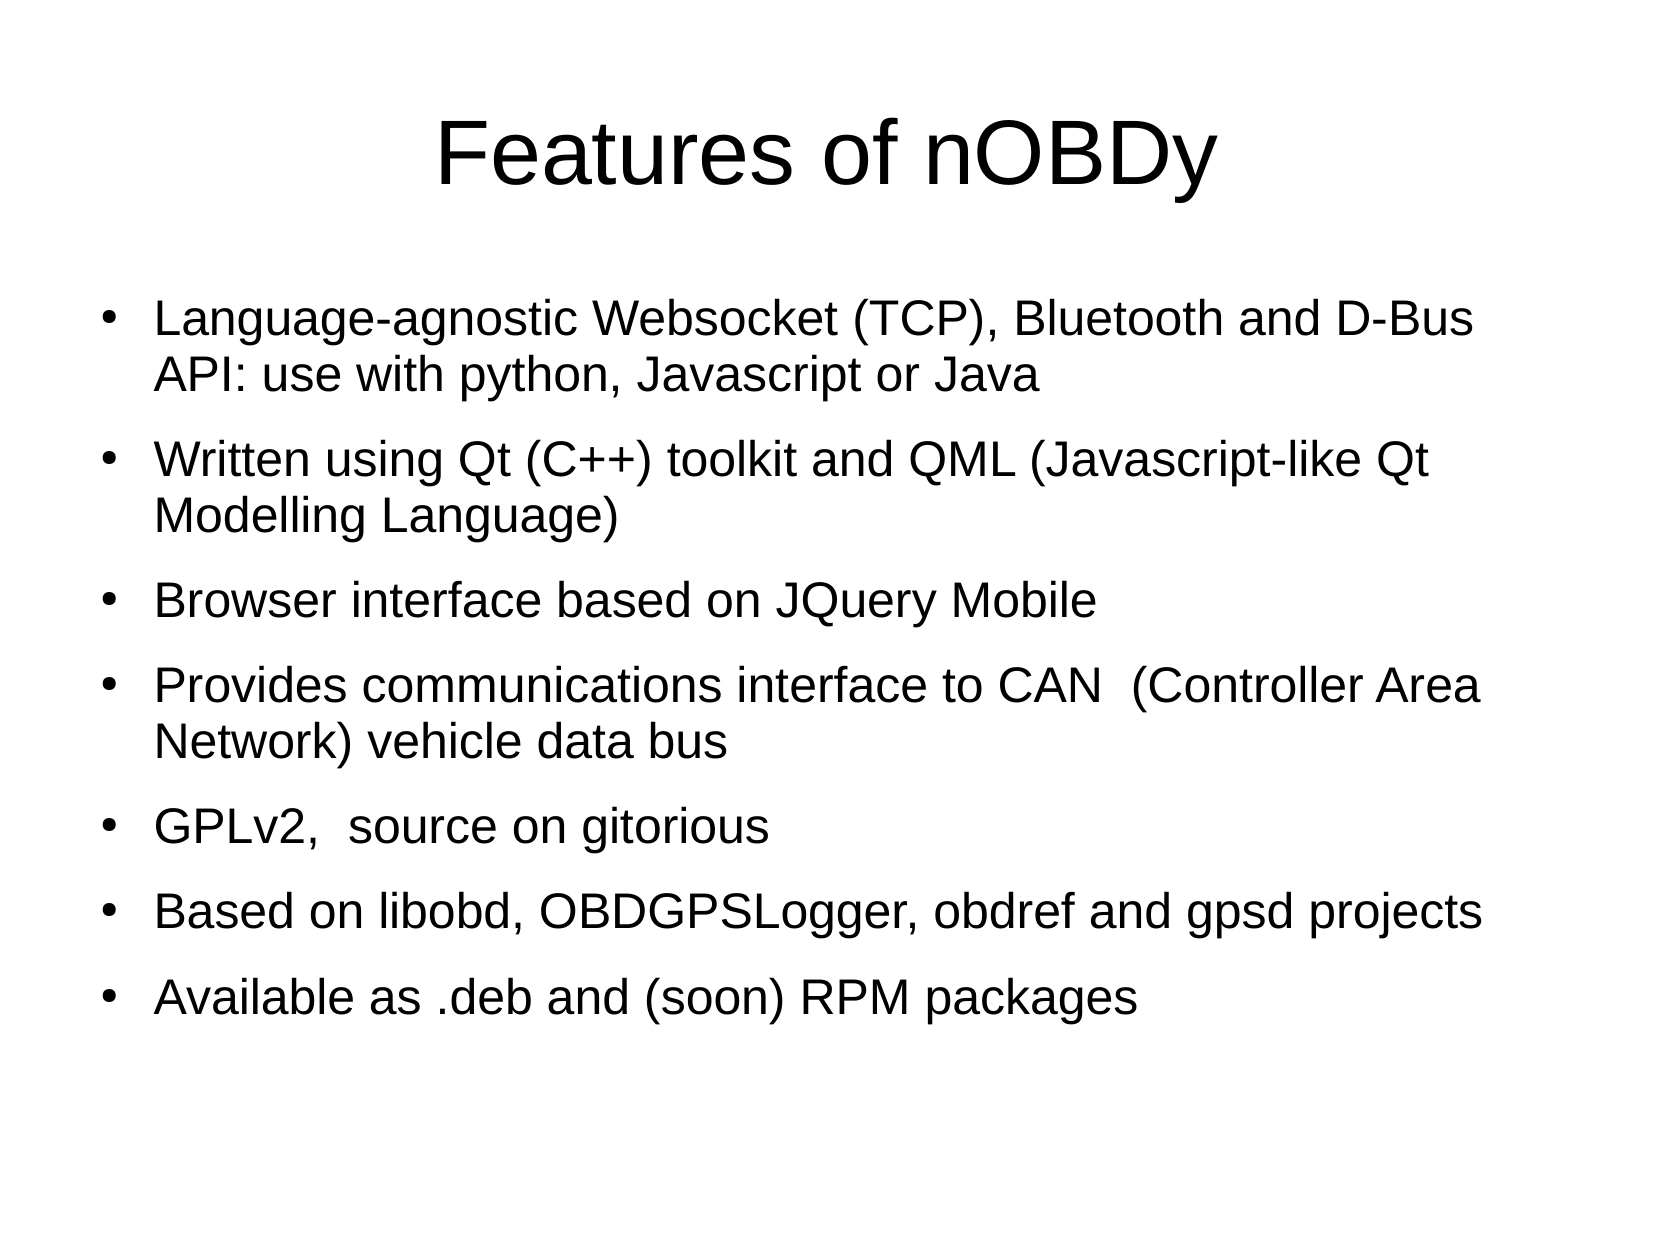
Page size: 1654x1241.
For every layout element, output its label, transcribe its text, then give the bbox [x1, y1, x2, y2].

title Features of nOBDy [82, 49, 1571, 257]
list Language-agnostic Websocket (TCP), Bluetooth and D-Bus API: use with python, Javascript or Java Written using Qt (C++) toolkit and QML (Javascript-like Qt Modelling Language) Browser interface based on JQuery Mobile Provides communications interface to CAN (Controller Area Network) vehicle data bus GPLv2, source on gitorious Based on libobd, OBDGPSLogger, obdref and gpsd projects Available as .deb and (soon) RPM packages [82, 290, 1571, 1109]
